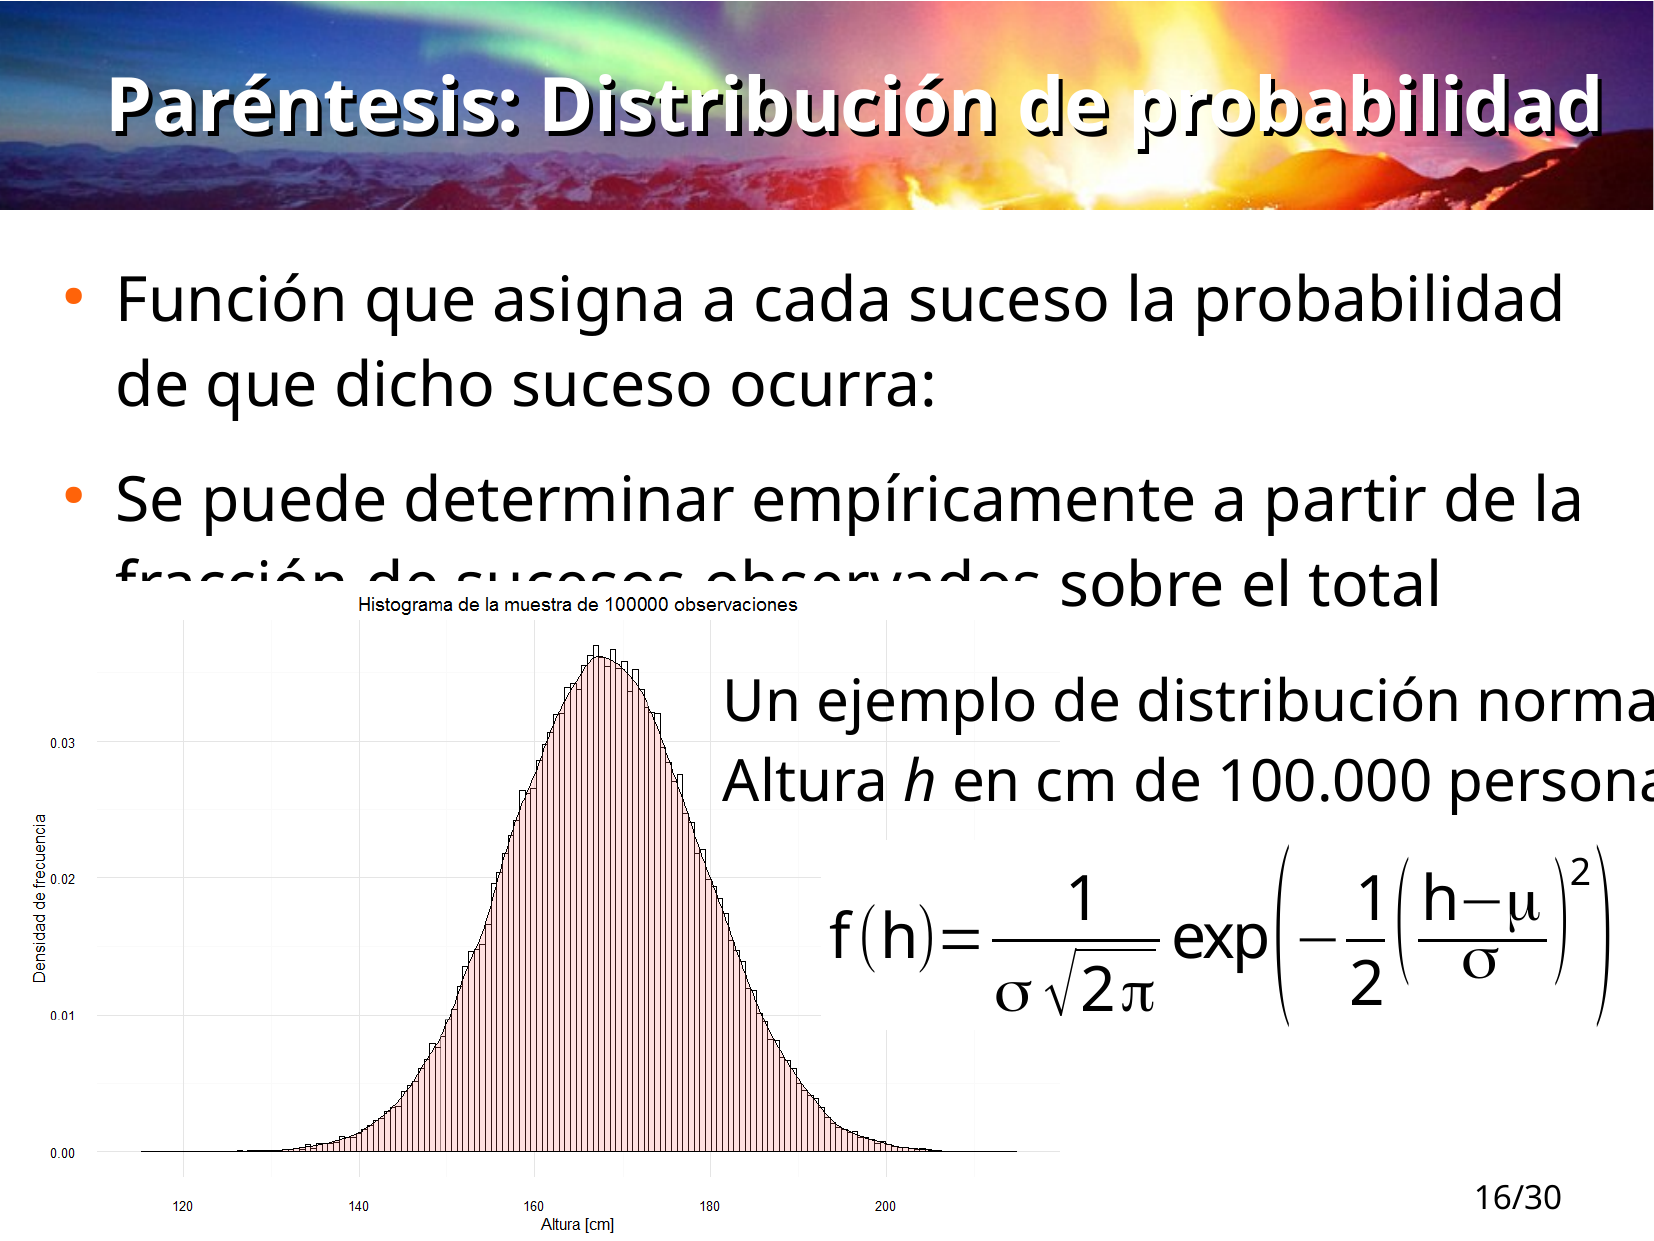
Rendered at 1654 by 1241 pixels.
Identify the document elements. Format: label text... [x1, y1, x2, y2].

list Función que asigna a cada suceso la probabilidad de que dicho suceso ocurra: Se puede determinar empíricamente a partir de la fracción de sucesos observados sobre el total [45, 255, 1606, 652]
picture [26, 581, 1062, 1239]
picture [0, 1, 1654, 210]
title Paréntesis: Distribución de probabilidad [45, 15, 1606, 191]
text_box Un ejemplo de distribución normal Altura h en cm de 100.000 personas [708, 652, 1653, 809]
chart [821, 840, 1621, 1031]
